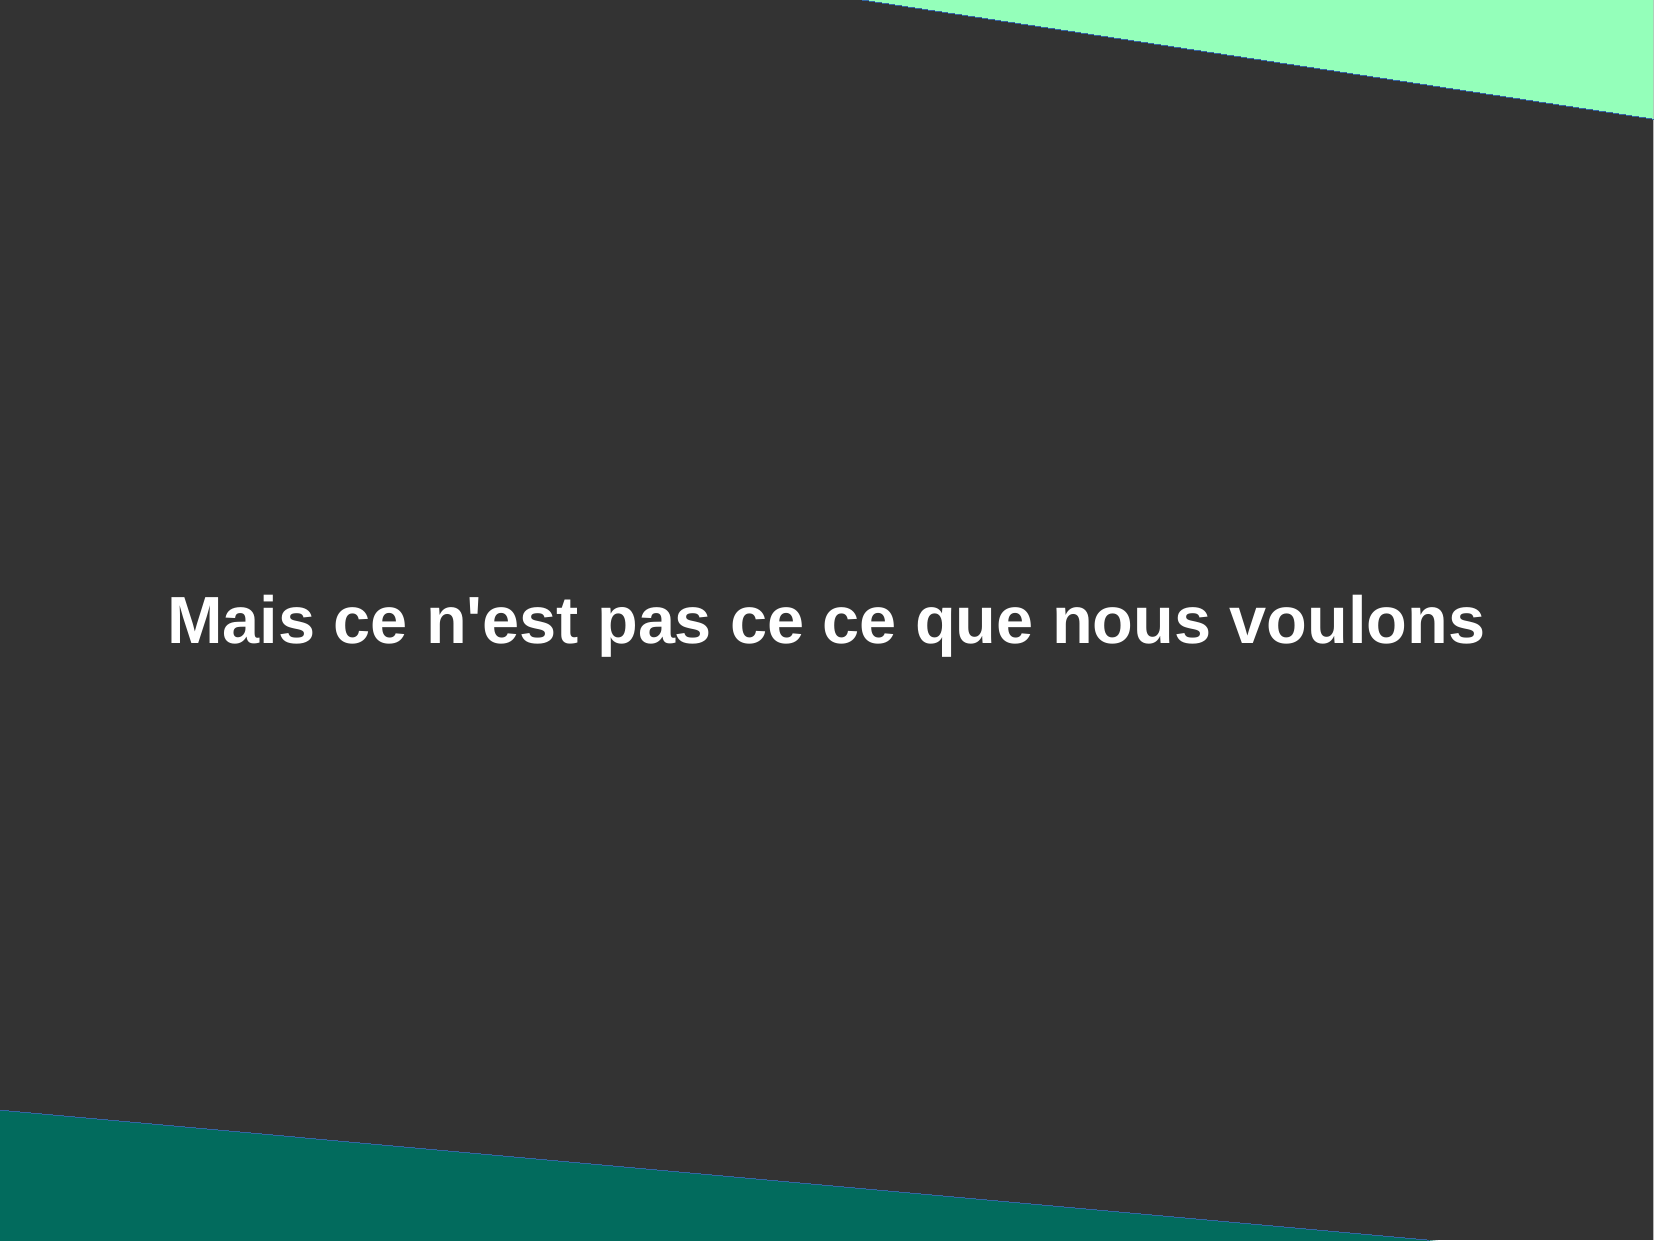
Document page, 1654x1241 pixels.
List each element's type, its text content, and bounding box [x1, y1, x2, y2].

text_box [862, 0, 1654, 120]
title Mais ce n'est pas ce ce que nous voulons [52, 582, 1601, 658]
